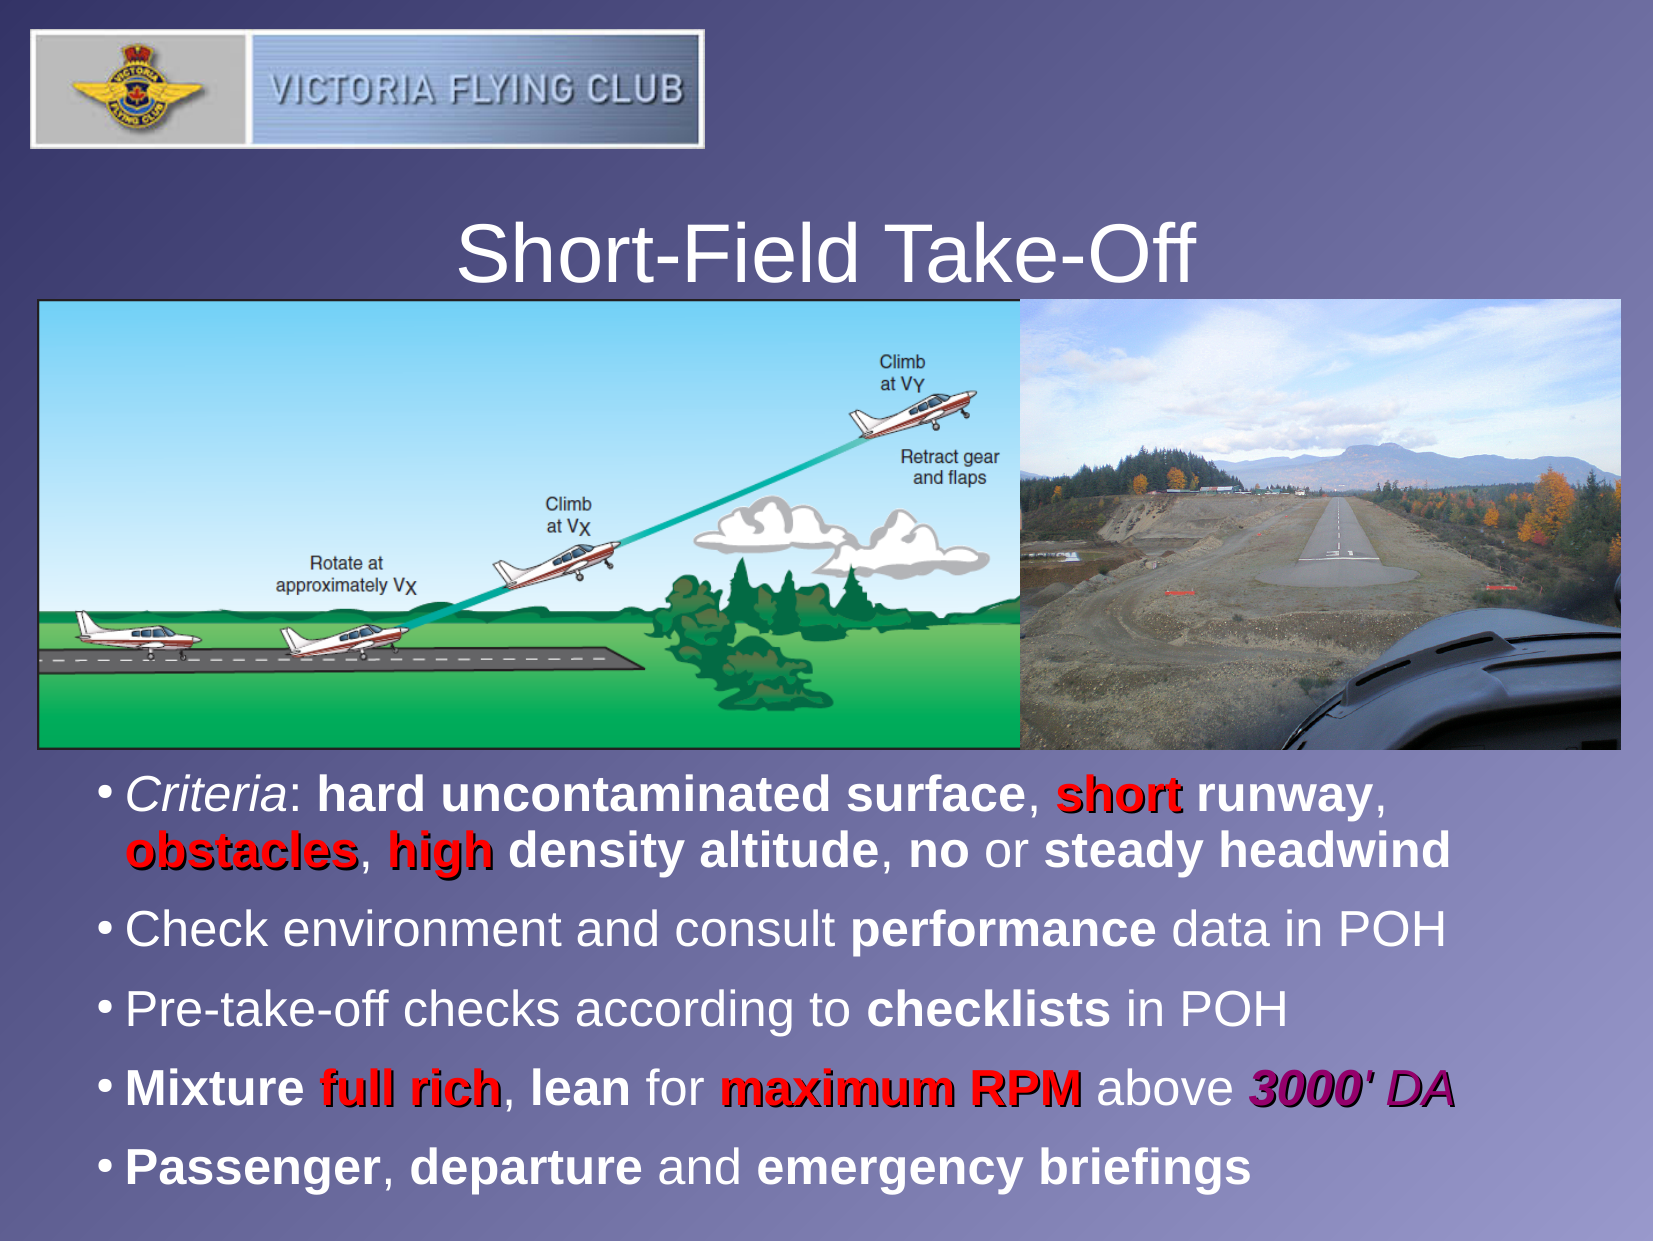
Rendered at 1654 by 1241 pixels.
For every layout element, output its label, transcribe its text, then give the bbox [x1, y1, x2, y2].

title Short-Field Take-Off [82, 150, 1571, 299]
picture [30, 29, 705, 149]
picture [37, 299, 1621, 751]
list Criteria: hard uncontaminated surface, short runway, obstacles, high density altitude, no or steady headwind Check environment and consult performance data in POH Pre-take-off checks according to checklists in POH Mixture full rich, lean for maximum RPM above 3000' DA Passenger, departure and emergency briefings [82, 765, 1571, 1201]
